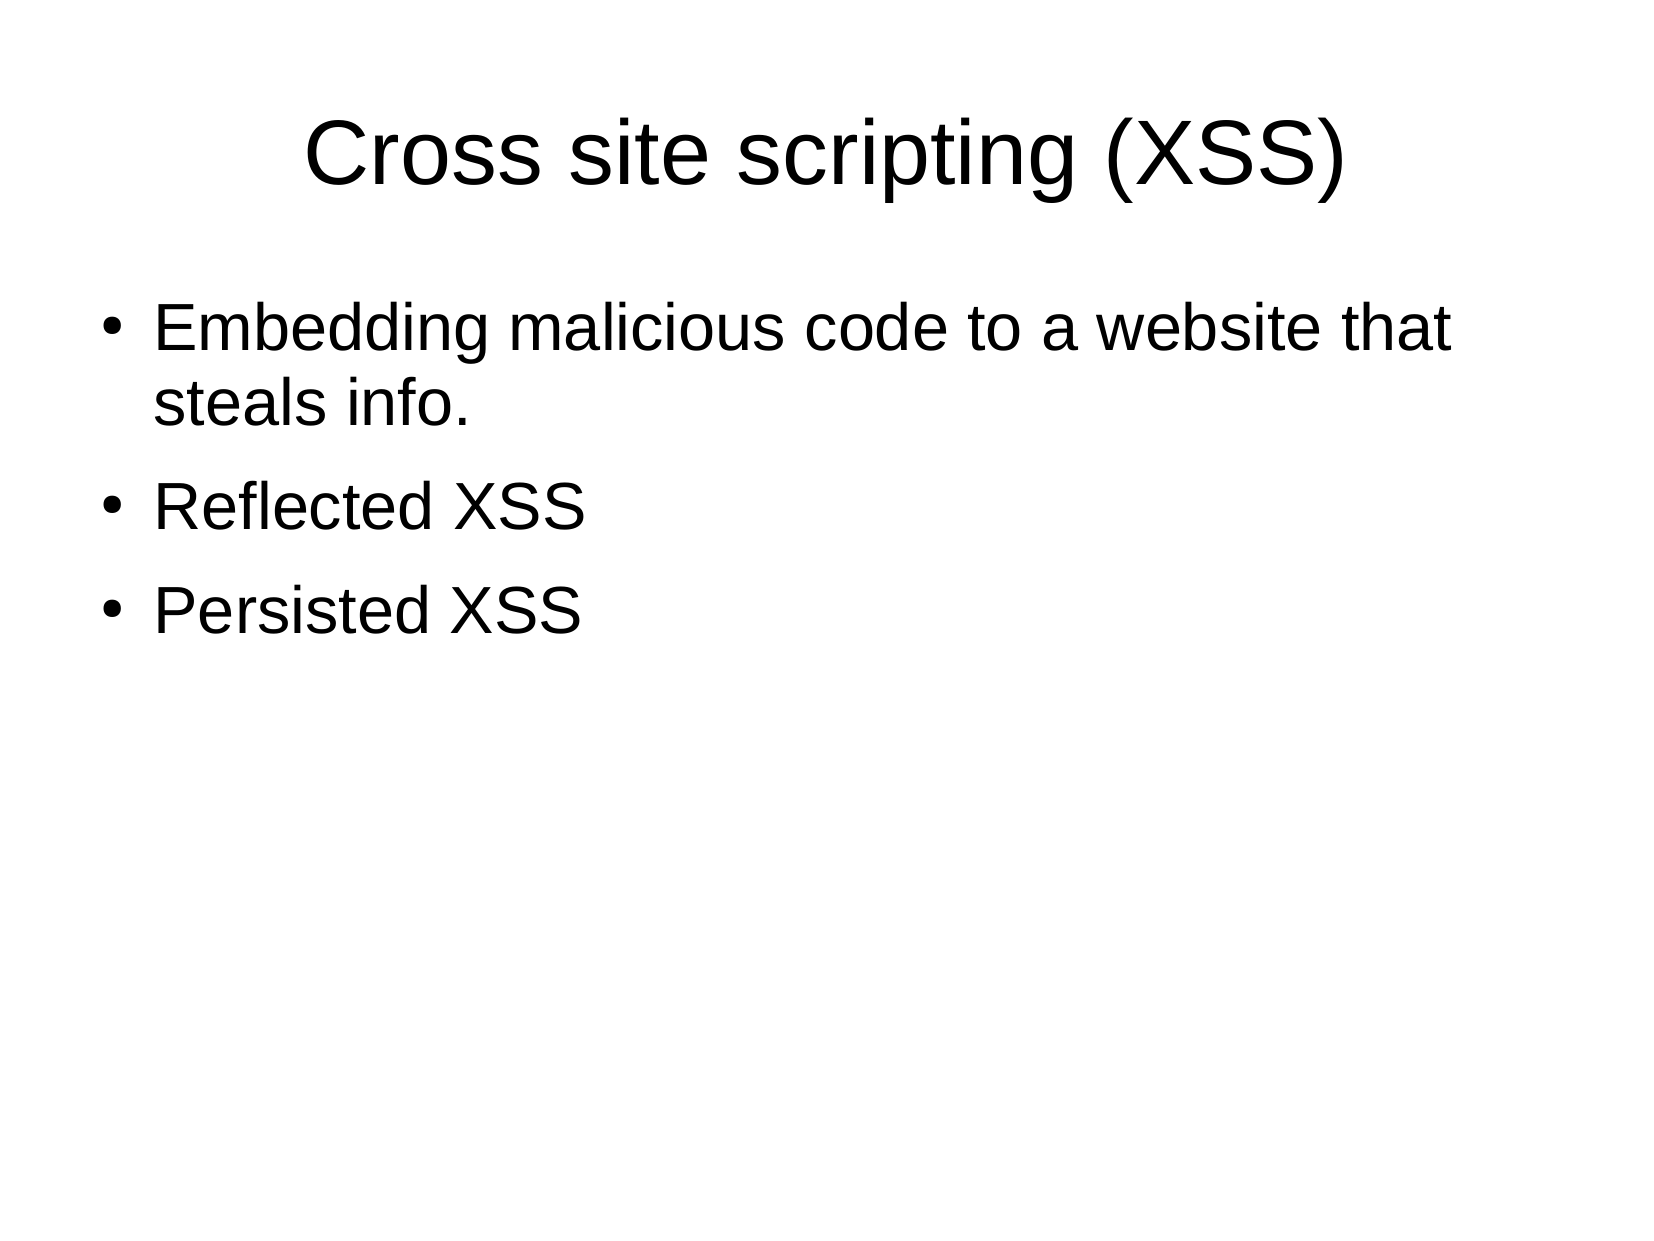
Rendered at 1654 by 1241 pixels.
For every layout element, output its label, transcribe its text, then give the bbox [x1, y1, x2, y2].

title Cross site scripting (XSS) [82, 49, 1571, 257]
list Embedding malicious code to a website that steals info. Reflected XSS Persisted XSS [82, 290, 1571, 1010]
